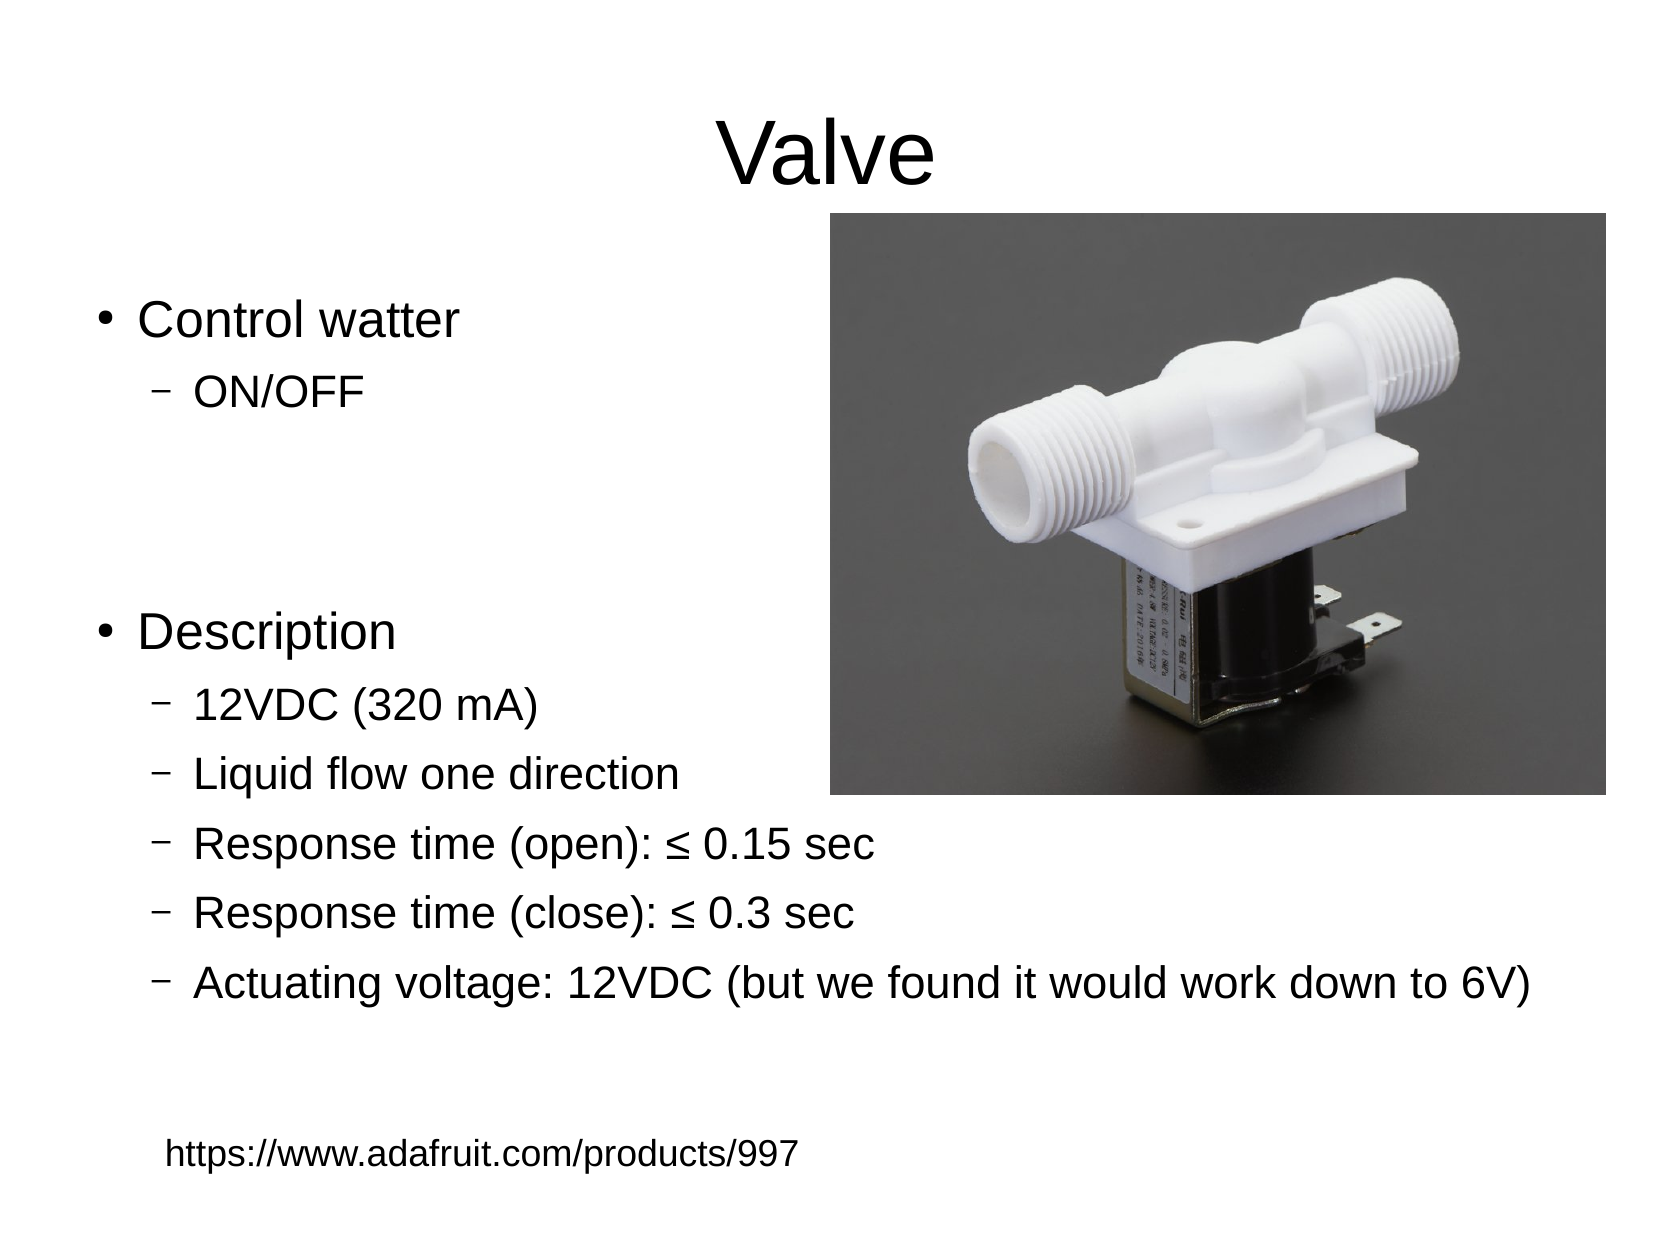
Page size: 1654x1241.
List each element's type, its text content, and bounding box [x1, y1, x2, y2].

list Control watter ON/OFF Description 12VDC (320 mA) Liquid flow one direction Response time (open): ≤ 0.15 sec Response time (close): ≤ 0.3 sec Actuating voltage: 12VDC (but we found it would work down to 6V) [82, 290, 1571, 1010]
title Valve [82, 49, 1571, 257]
text_box https://www.adafruit.com/products/997 [150, 1125, 1516, 1197]
picture [830, 213, 1606, 796]
